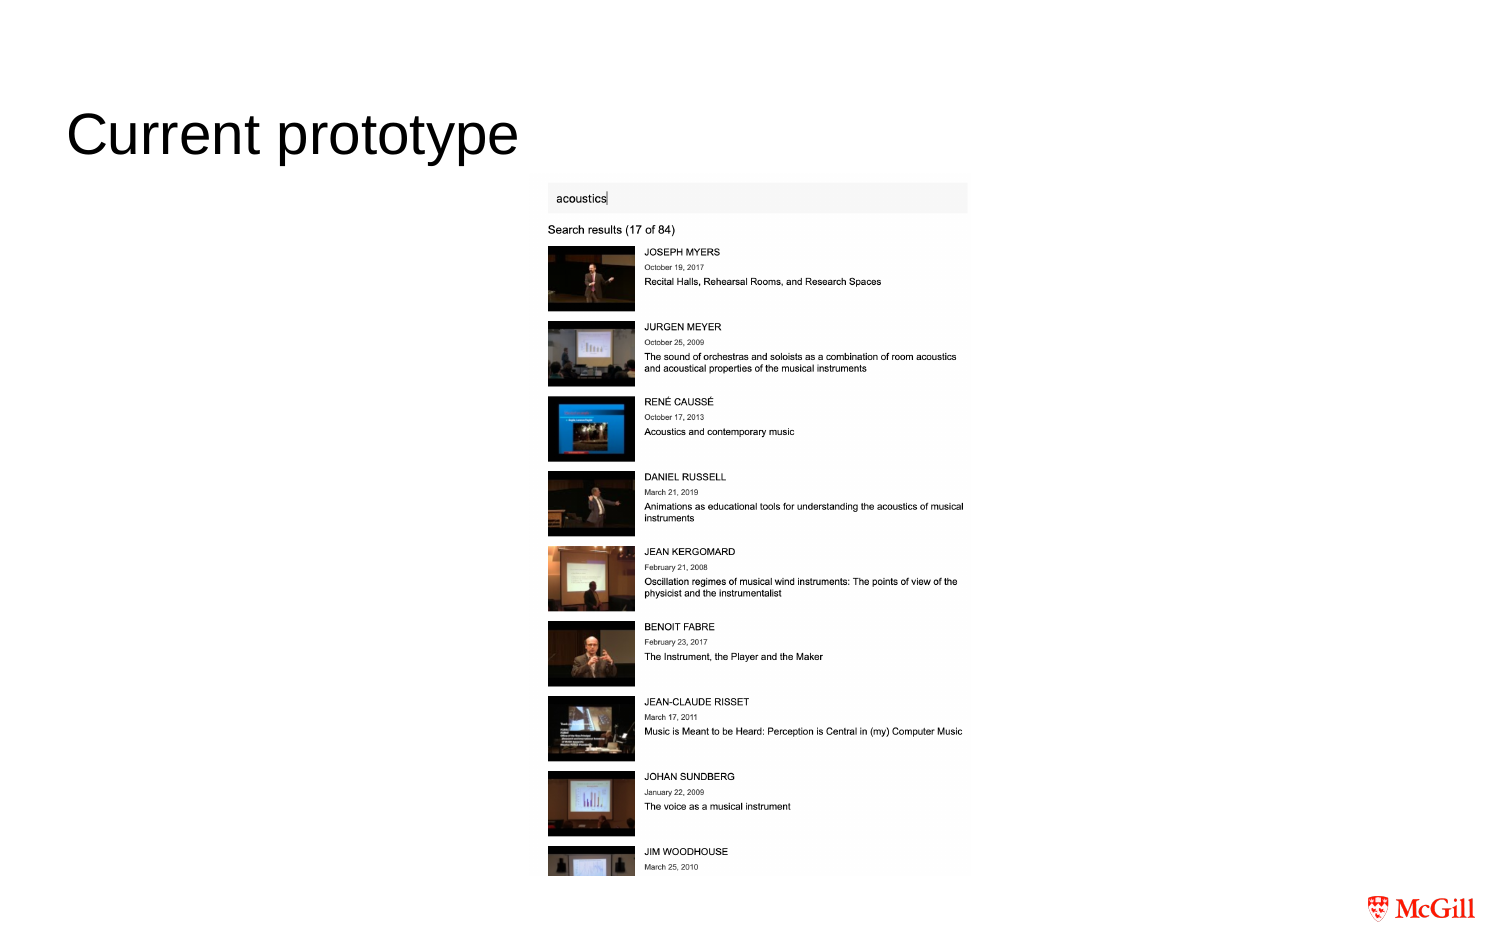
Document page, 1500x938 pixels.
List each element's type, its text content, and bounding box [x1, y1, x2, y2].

picture [1368, 896, 1475, 922]
title Current prototype [51, 81, 1449, 186]
picture [529, 173, 971, 876]
